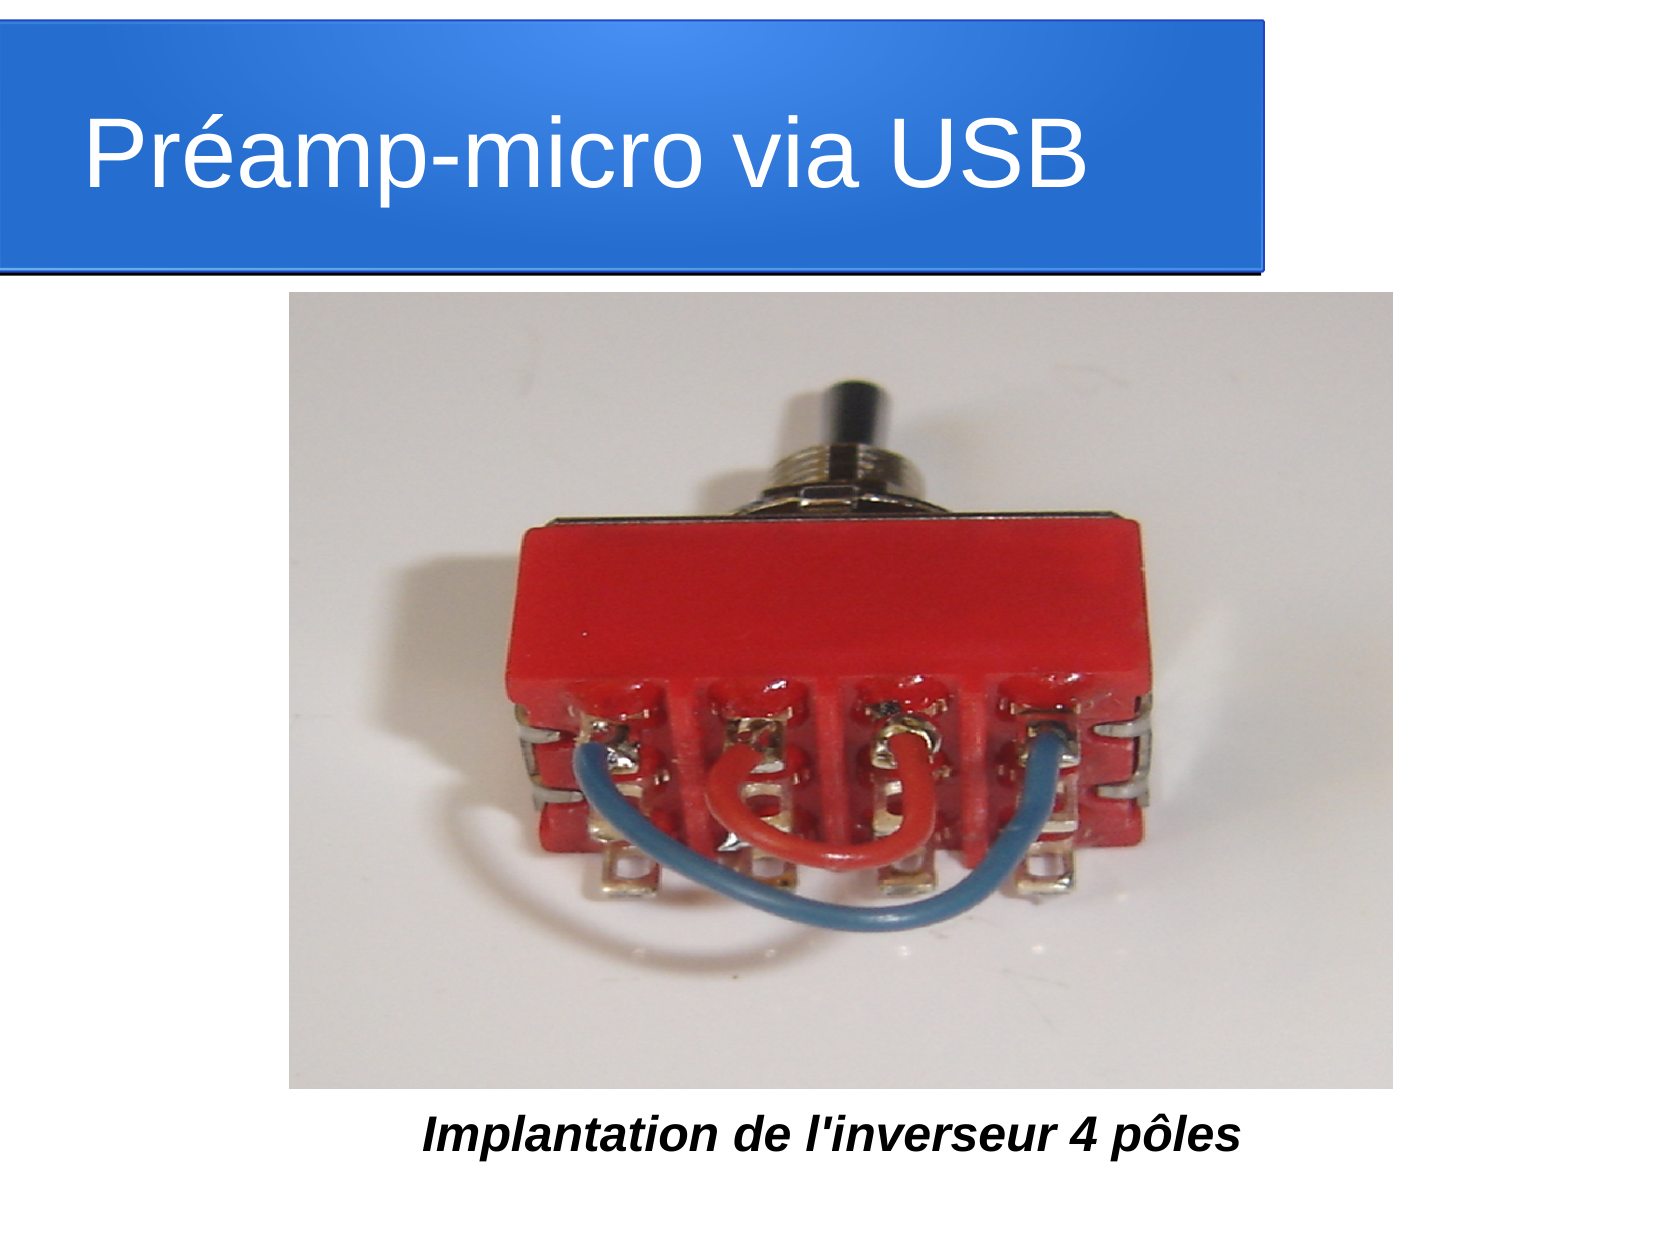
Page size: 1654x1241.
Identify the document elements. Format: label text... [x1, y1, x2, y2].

title Préamp-micro via USB [82, 49, 1250, 257]
picture [289, 292, 1393, 1089]
text_box Implantation de l'inverseur 4 pôles [307, 1098, 1359, 1169]
